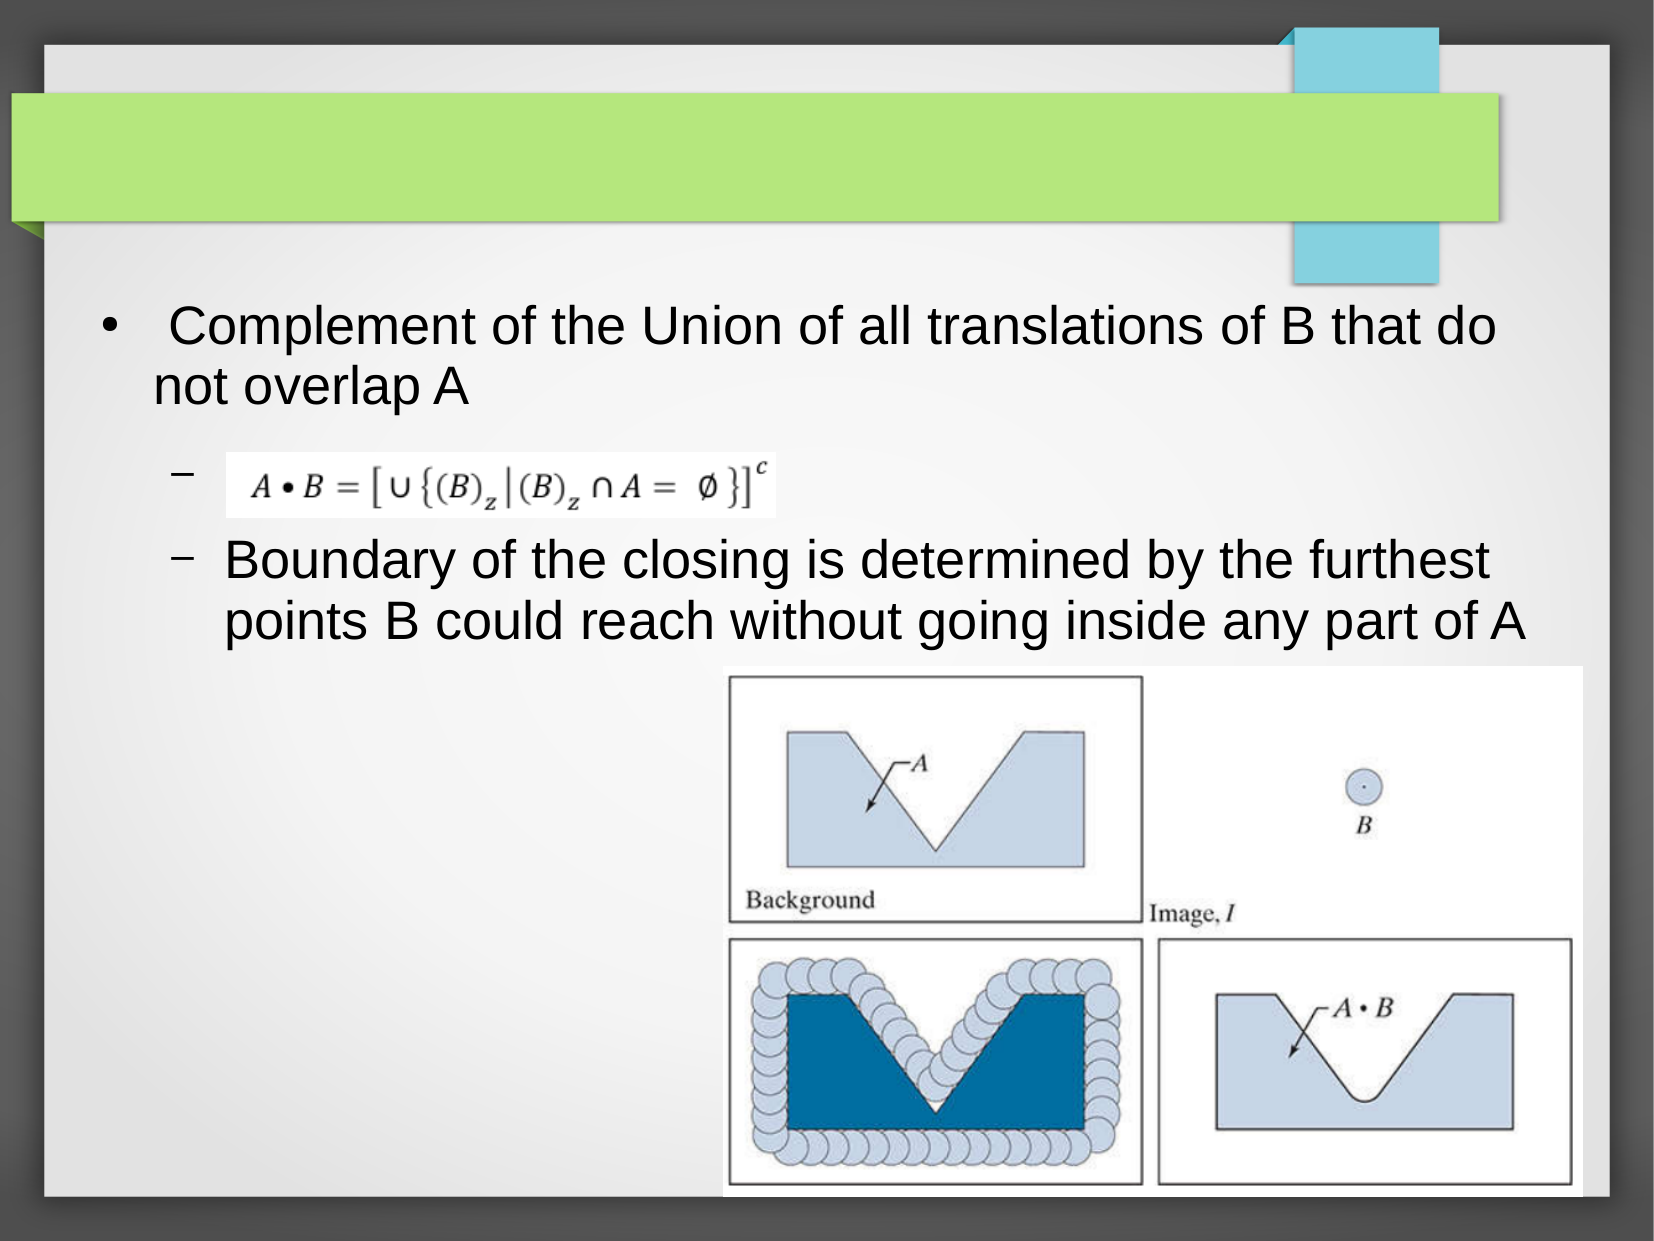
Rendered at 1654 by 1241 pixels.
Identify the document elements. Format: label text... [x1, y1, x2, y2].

picture [0, 0, 1654, 1241]
list Complement of the Union of all translations of B that do not overlap A Boundary of the closing is determined by the furthest points B could reach without going inside any part of A [82, 295, 1571, 1015]
